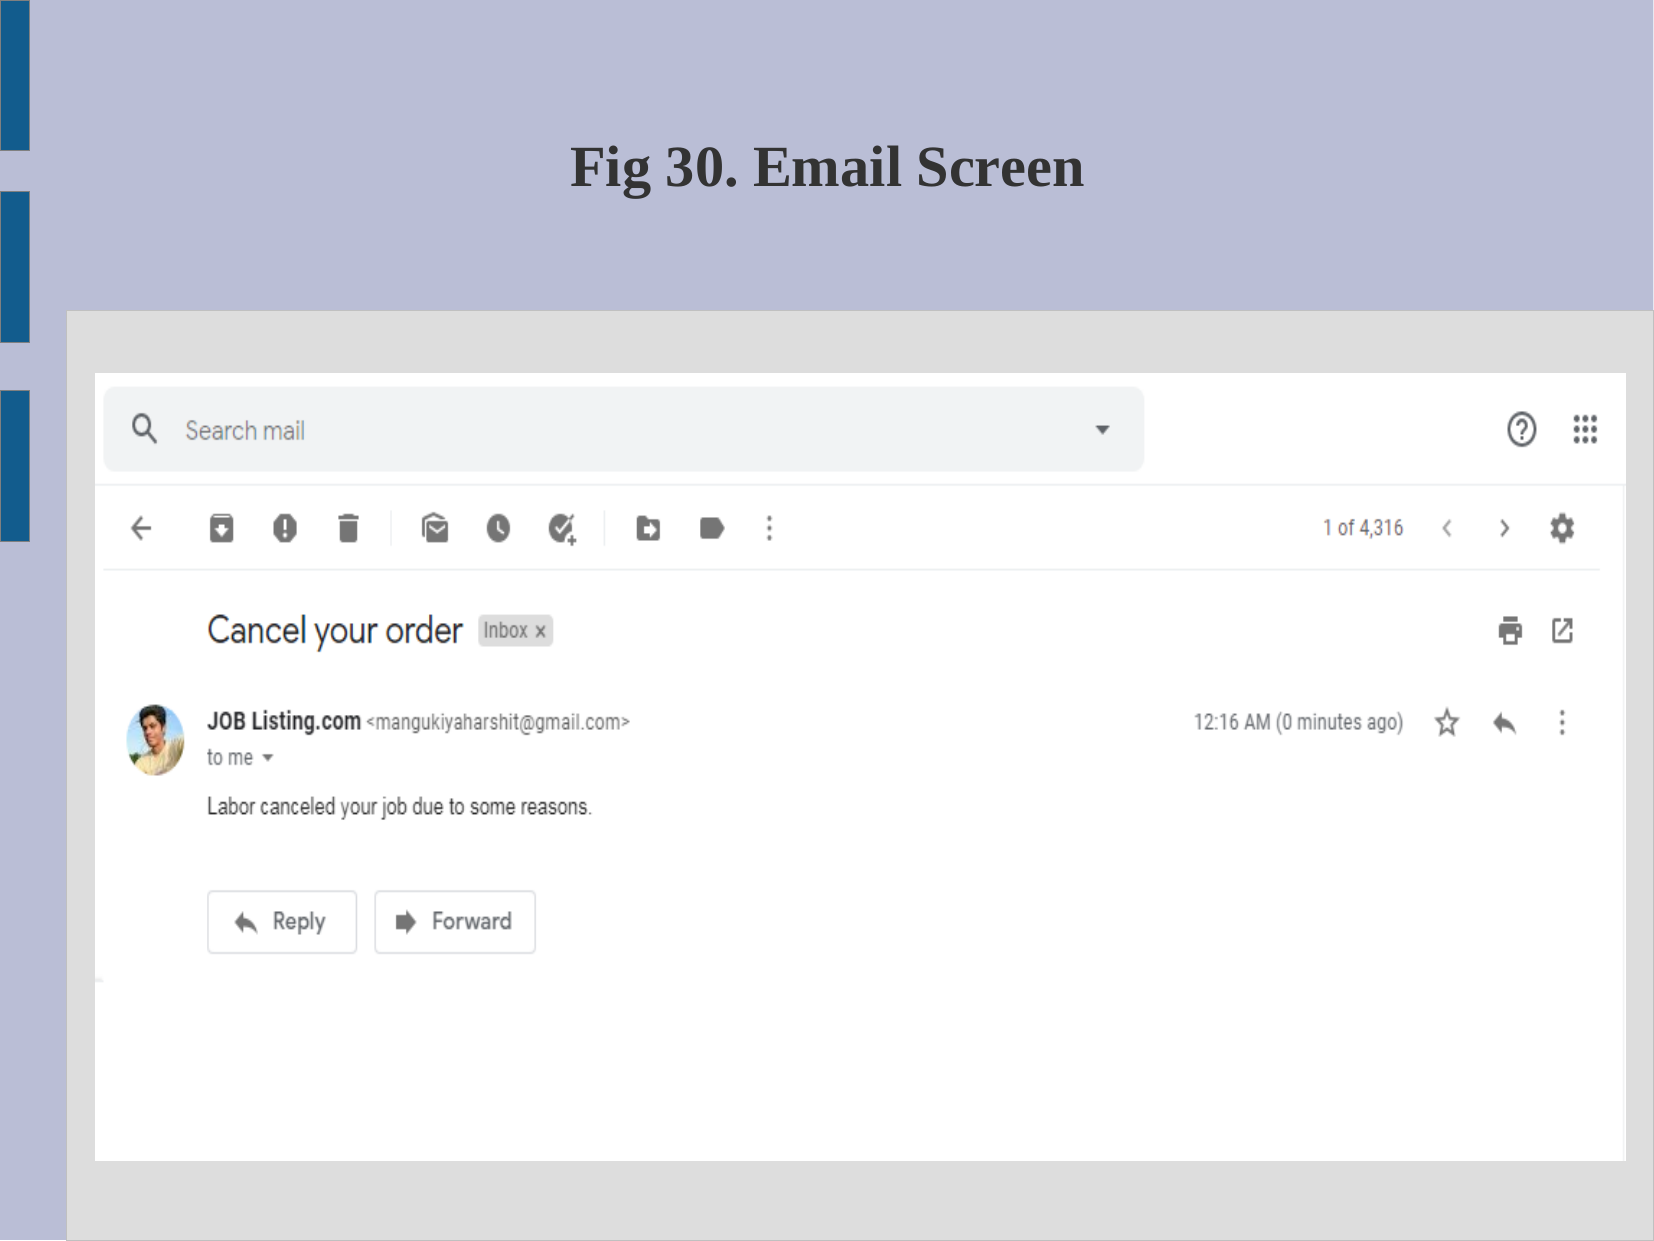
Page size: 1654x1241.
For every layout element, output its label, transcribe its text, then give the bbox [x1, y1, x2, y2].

title Fig 30. Email Screen [121, 62, 1534, 271]
picture [95, 373, 1626, 1161]
